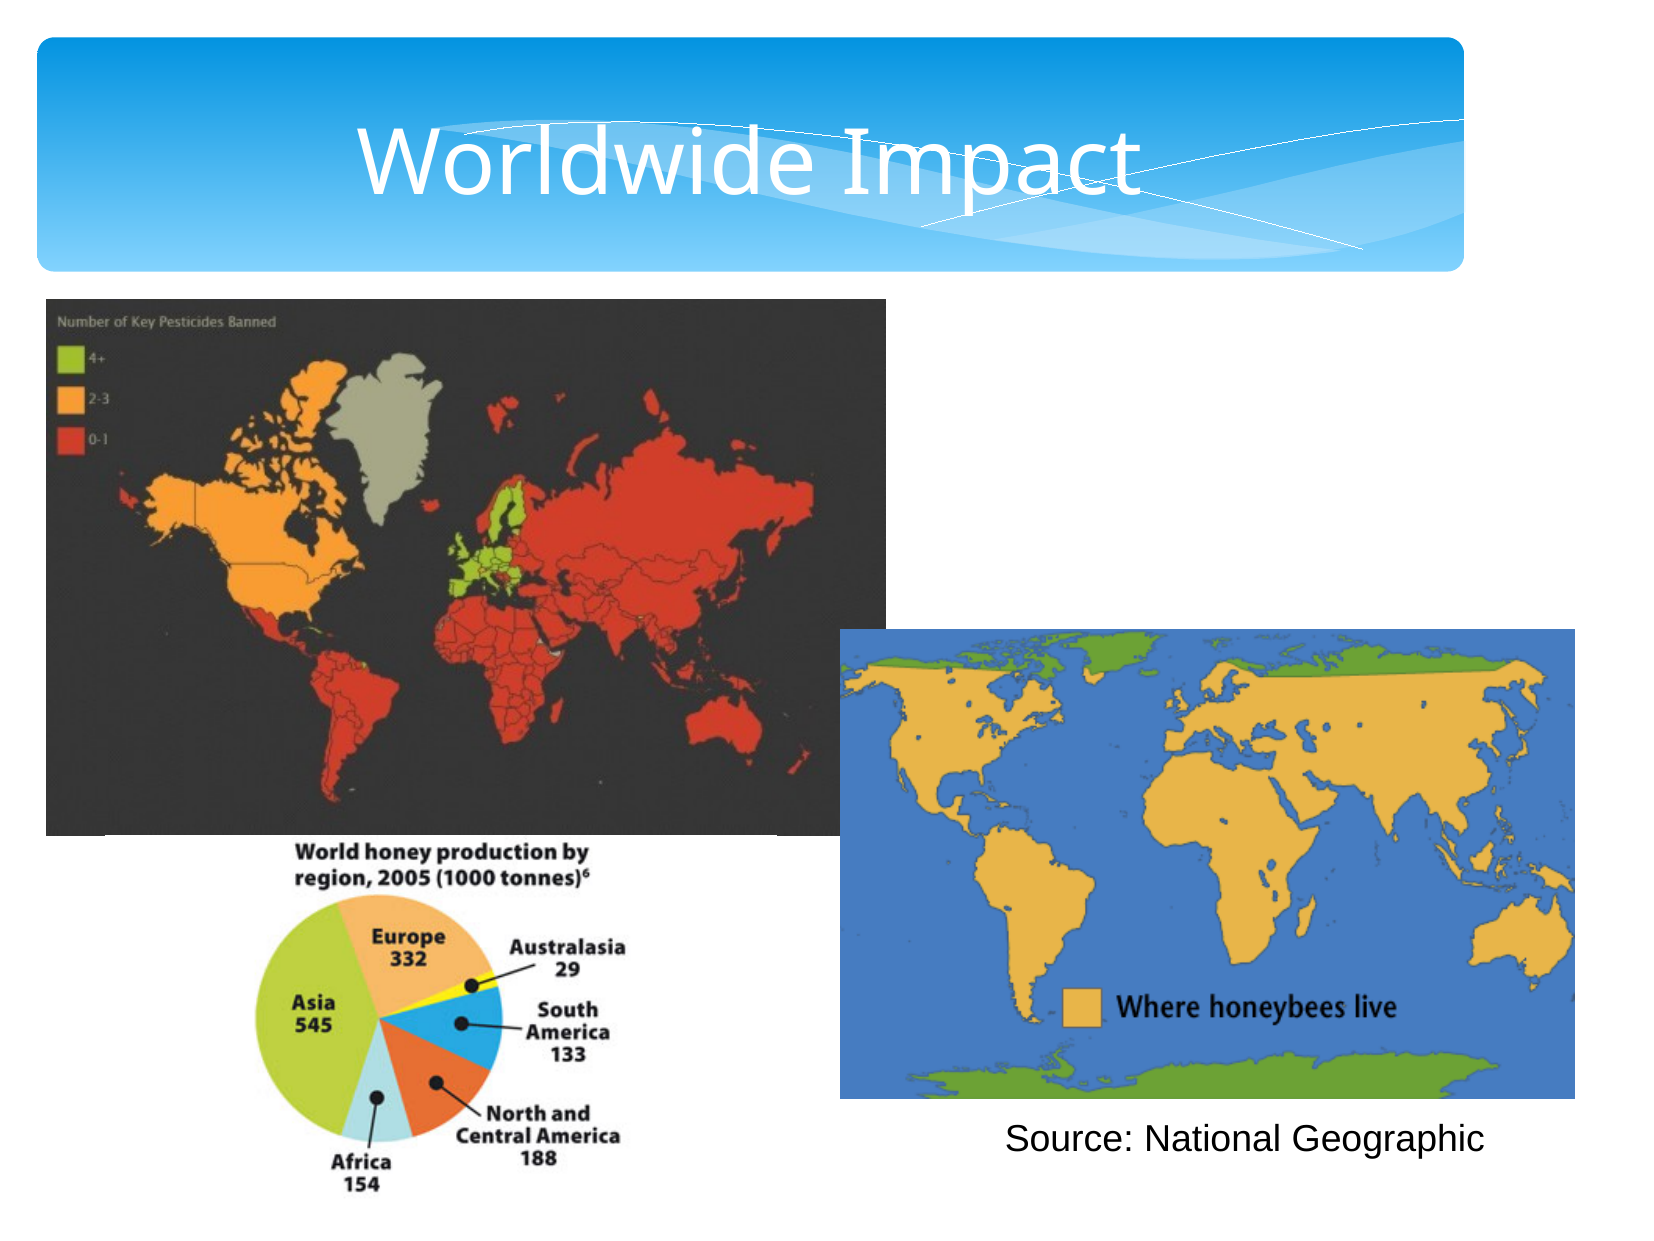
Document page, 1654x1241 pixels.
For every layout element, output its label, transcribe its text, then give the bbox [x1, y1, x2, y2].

title Worldwide Impact [74, 55, 1425, 261]
text_box Source: National Geographic [990, 1110, 1576, 1167]
picture [46, 299, 1575, 1200]
